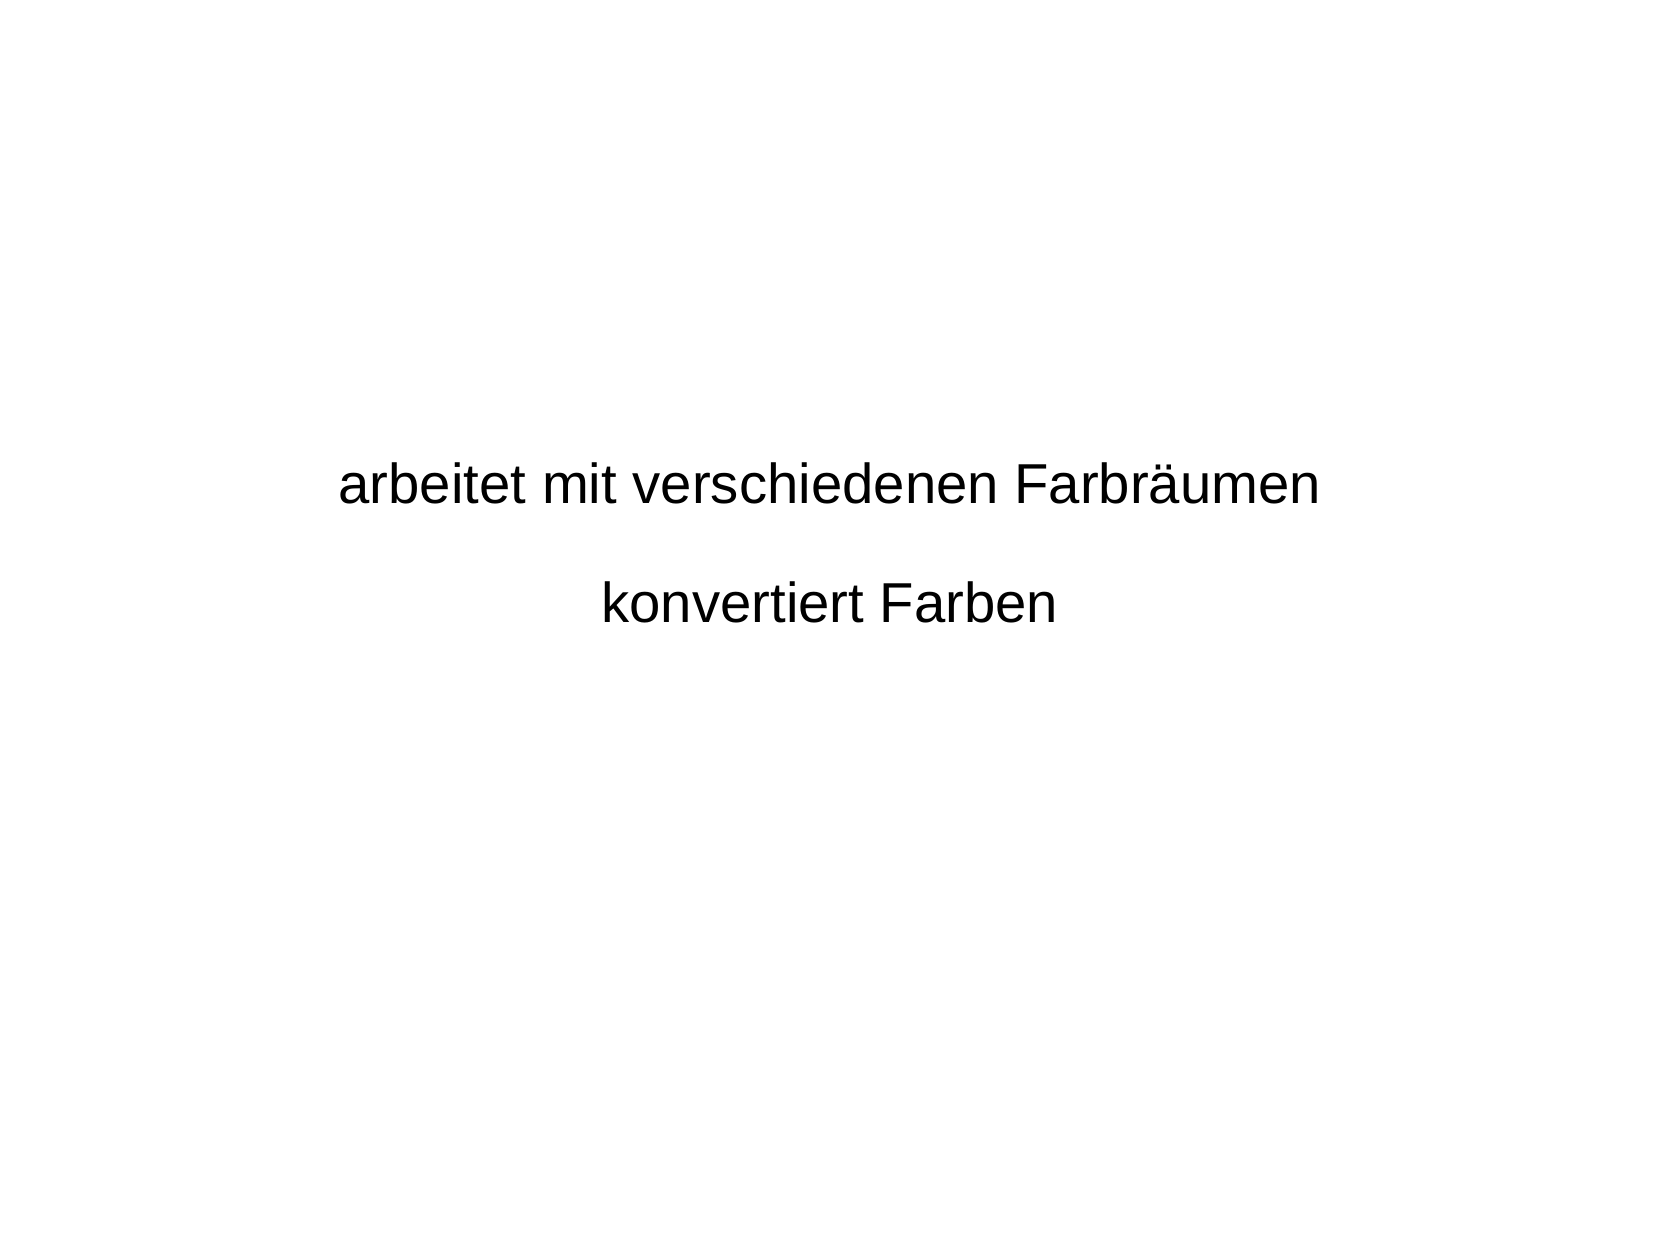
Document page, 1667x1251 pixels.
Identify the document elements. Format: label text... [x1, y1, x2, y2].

subtitle arbeitet mit verschiedenen Farbräumen konvertiert Farben [0, 455, 1667, 817]
